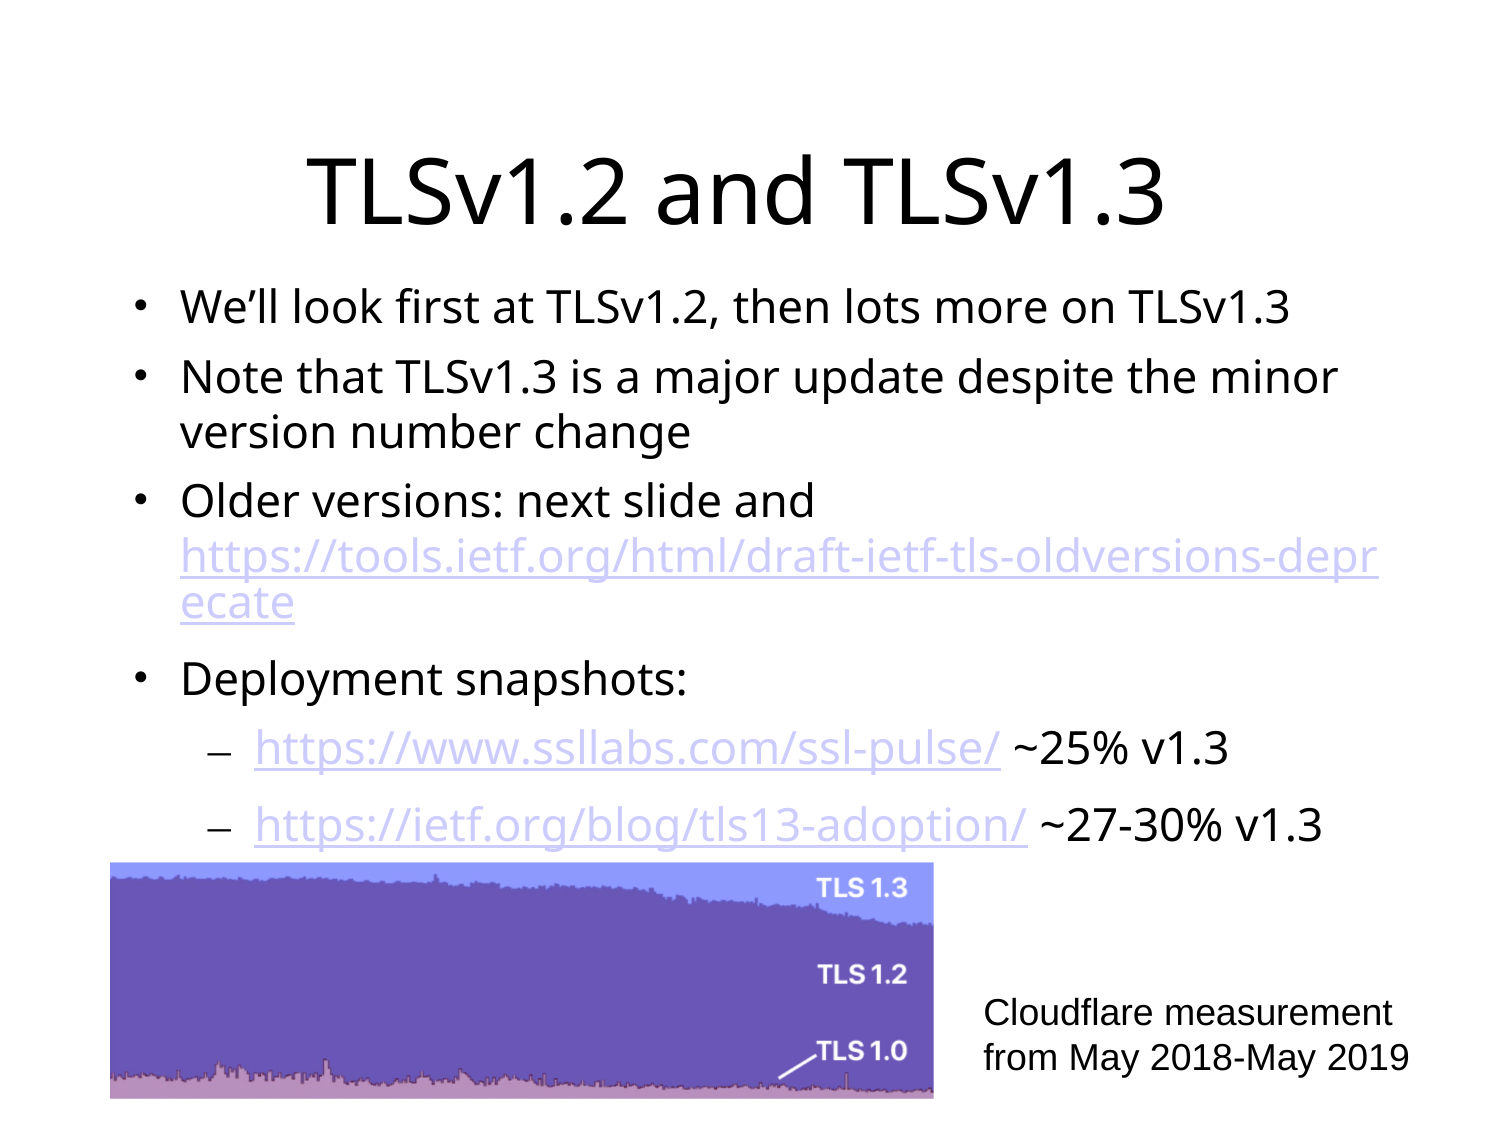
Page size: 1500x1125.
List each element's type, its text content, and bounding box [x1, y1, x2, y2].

picture [110, 862, 934, 1099]
text_box We’ll look first at TLSv1.2, then lots more on TLSv1.3 Note that TLSv1.3 is a major update despite the minor version number change Older versions: next slide and https://tools.ietf.org/html/draft-ietf-tls-oldversions-deprecate Deployment snapshots: https://www.ssllabs.com/ssl-pulse/ ~25% v1.3 https://ietf.org/blog/tls13-adoption/ ~27-30% v1.3 [118, 270, 1419, 426]
text_box Cloudflare measurement from May 2018-May 2019 [968, 980, 1425, 1086]
text_box TLSv1.2 and TLSv1.3 [62, 15, 1413, 250]
